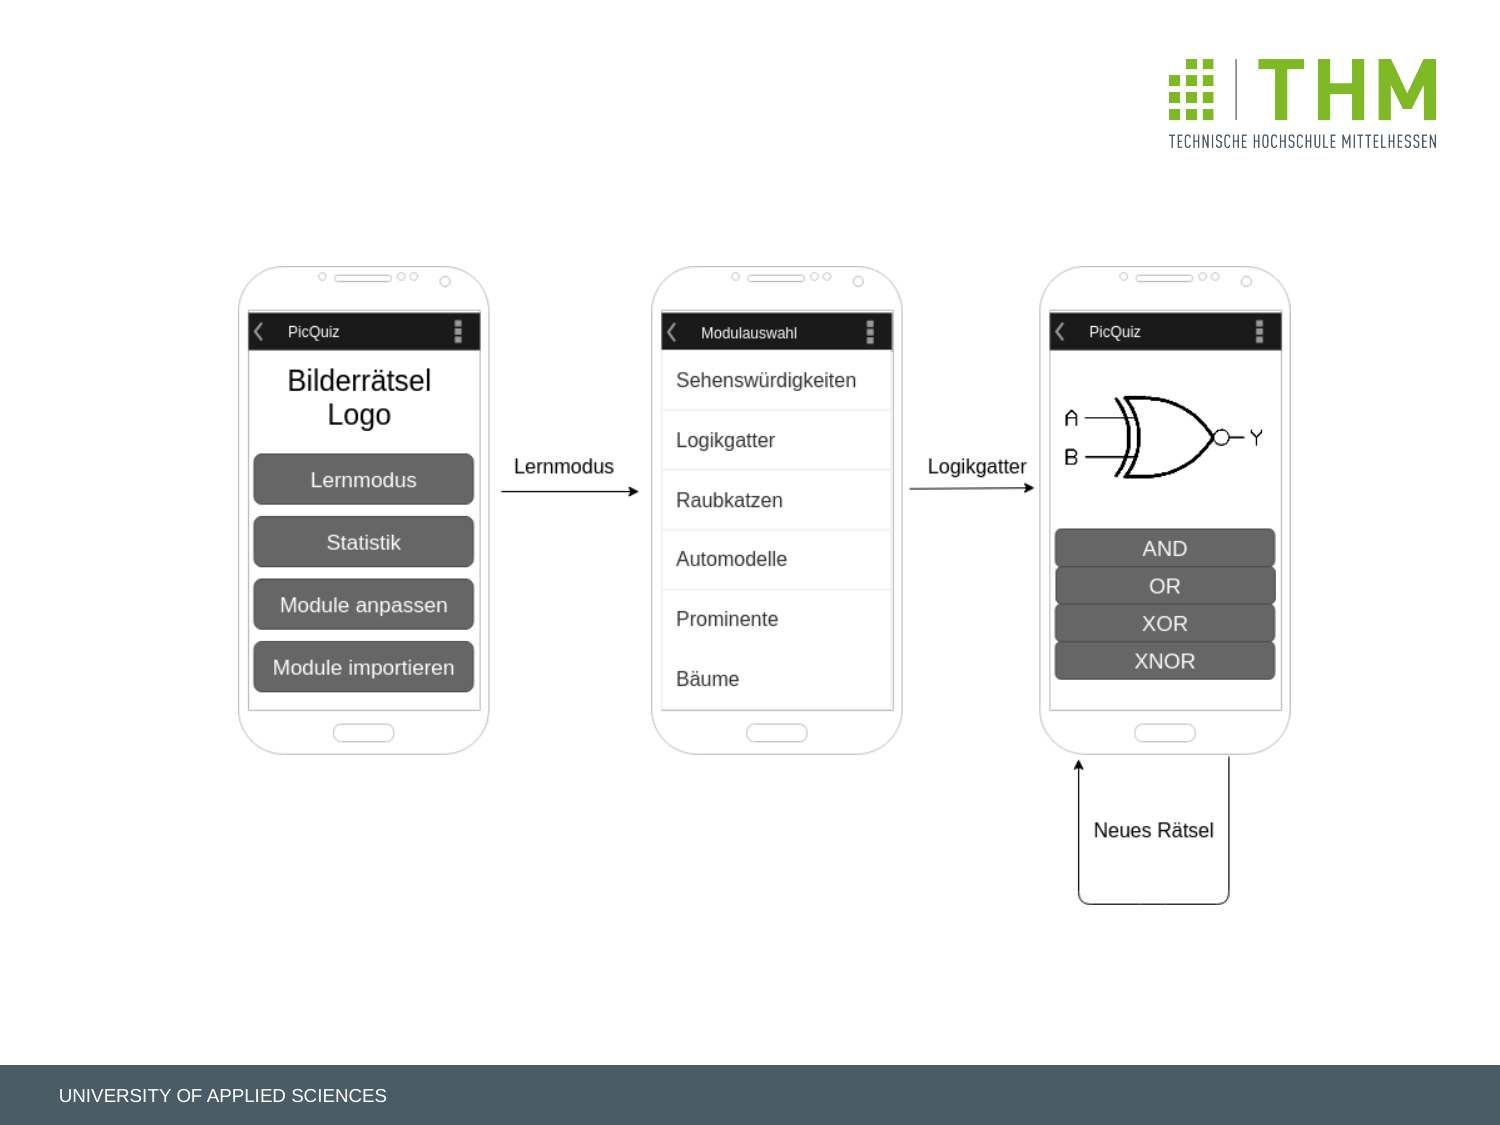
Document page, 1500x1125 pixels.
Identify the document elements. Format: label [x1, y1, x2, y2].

picture [238, 266, 1291, 916]
picture [1169, 59, 1436, 148]
